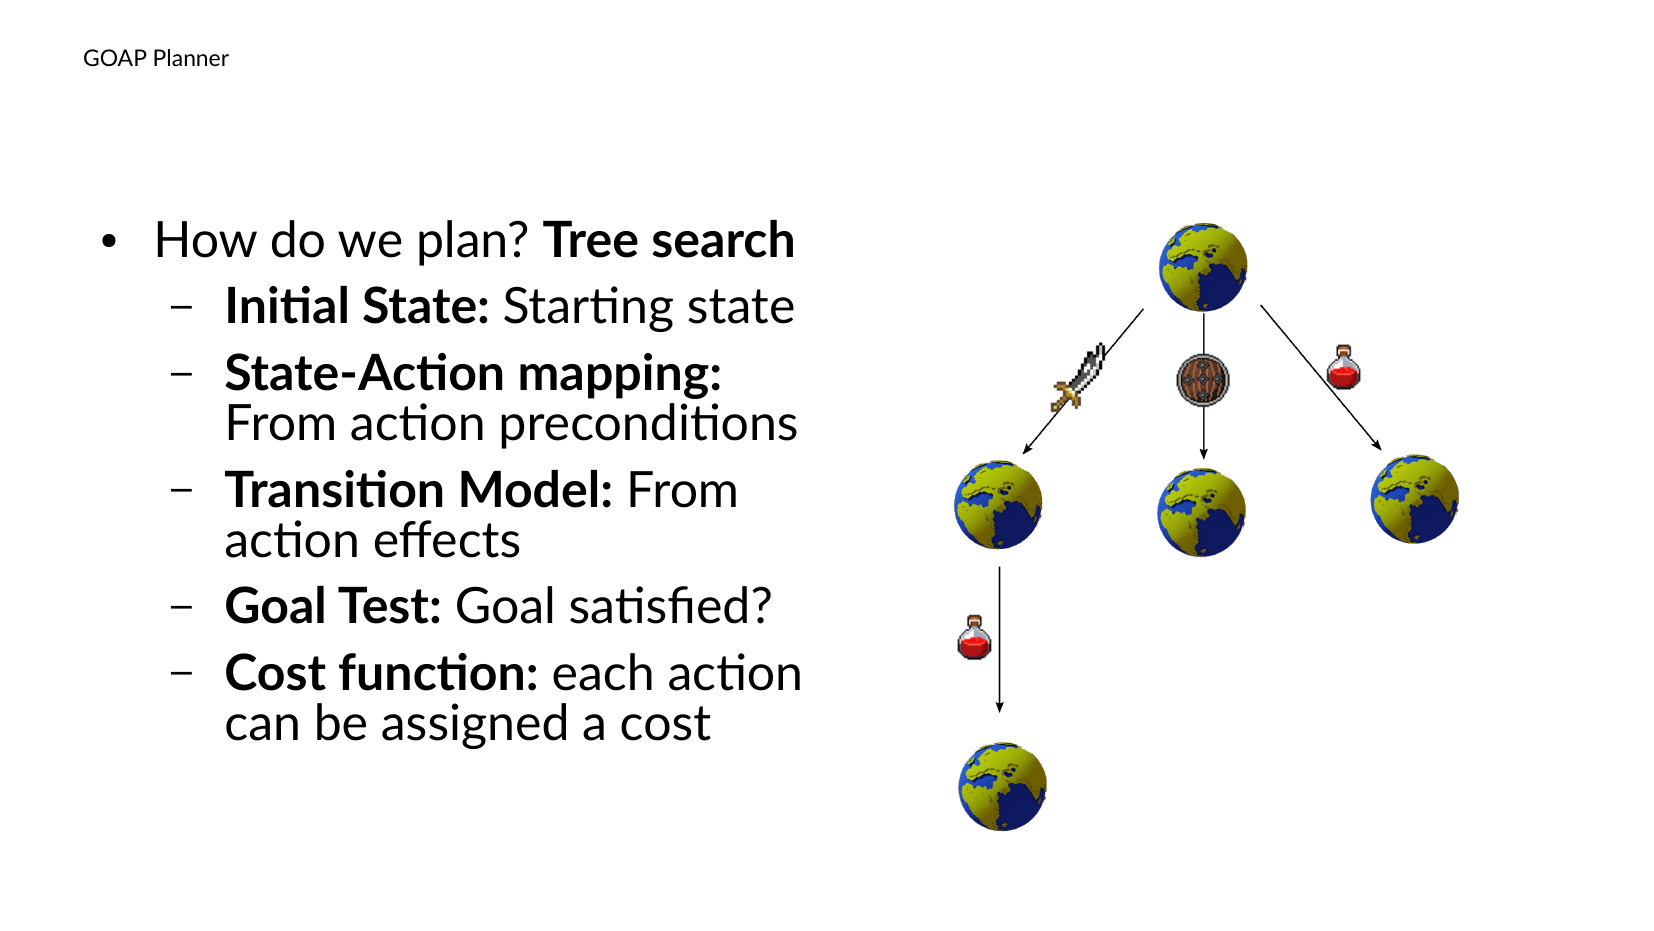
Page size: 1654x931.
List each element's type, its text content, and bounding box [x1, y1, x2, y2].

title GOAP Planner [83, 0, 1571, 119]
picture [897, 216, 1519, 839]
list How do we plan? Tree search Initial State: Starting state State-Action mapping: From action preconditions Transition Model: From action effects Goal Test: Goal satisfied? Cost function: each action can be assigned a cost [82, 217, 809, 839]
